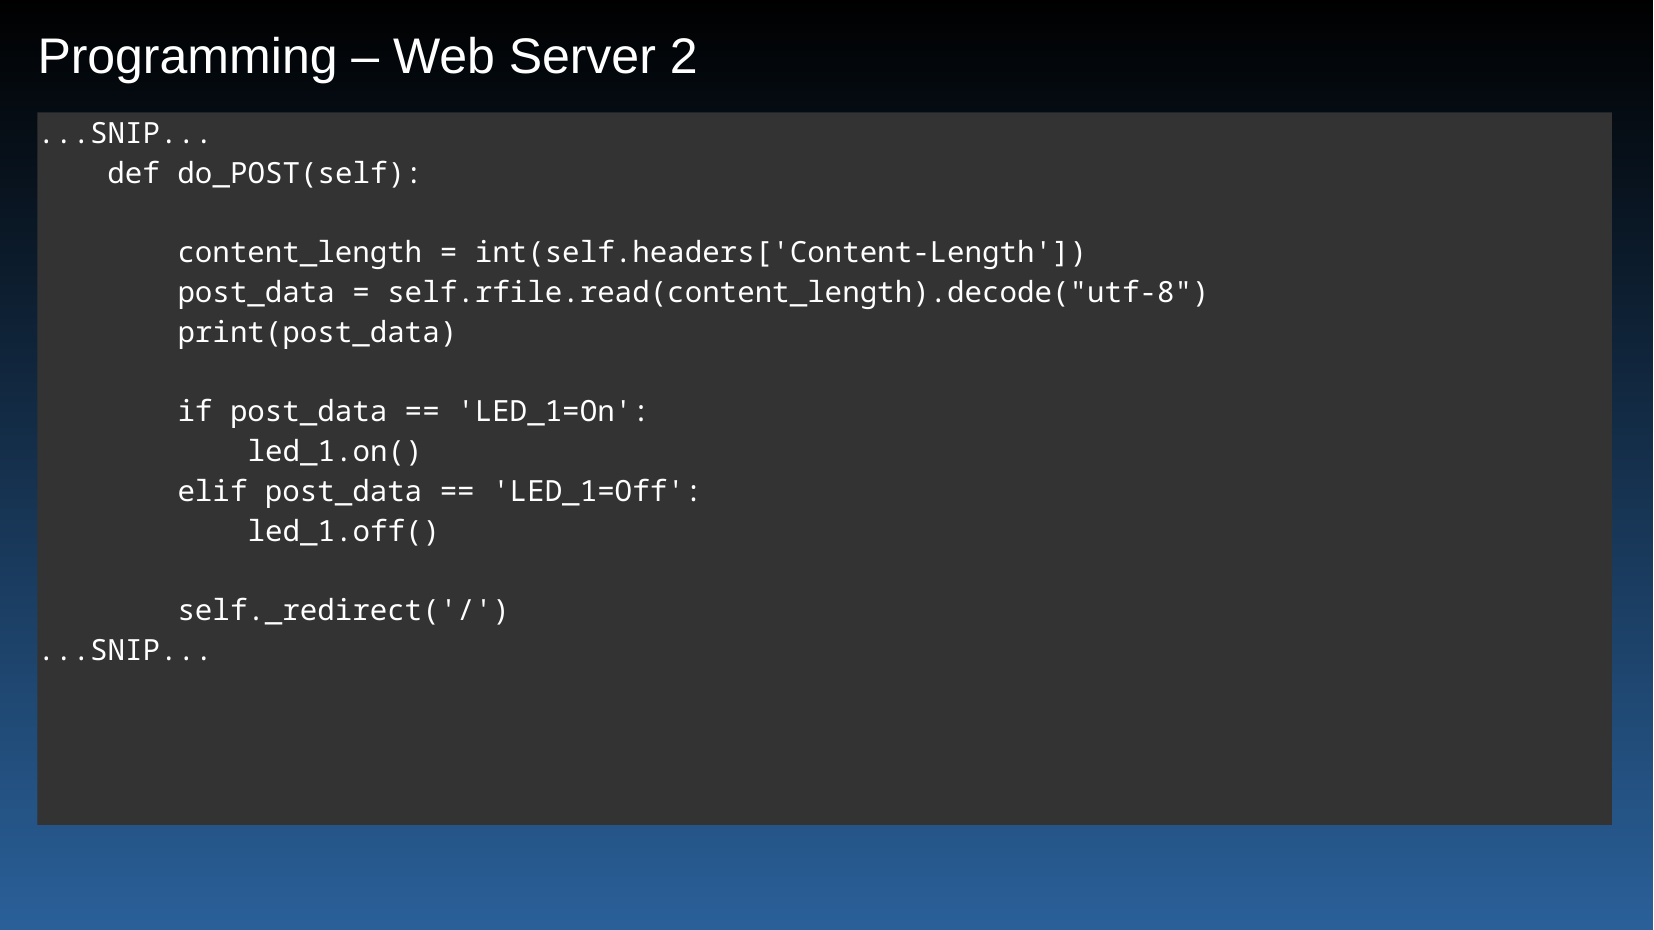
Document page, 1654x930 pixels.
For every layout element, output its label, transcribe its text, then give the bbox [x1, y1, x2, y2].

list ...SNIP... def do_POST(self): content_length = int(self.headers['Content-Length']) post_data = self.rfile.read(content_length).decode("utf-8") print(post_data) if post_data == 'LED_1=On': led_1.on() elif post_data == 'LED_1=Off': led_1.off() self._redirect('/') ...SNIP... [37, 112, 1612, 825]
title Programming – Web Server 2 [37, 28, 1612, 84]
